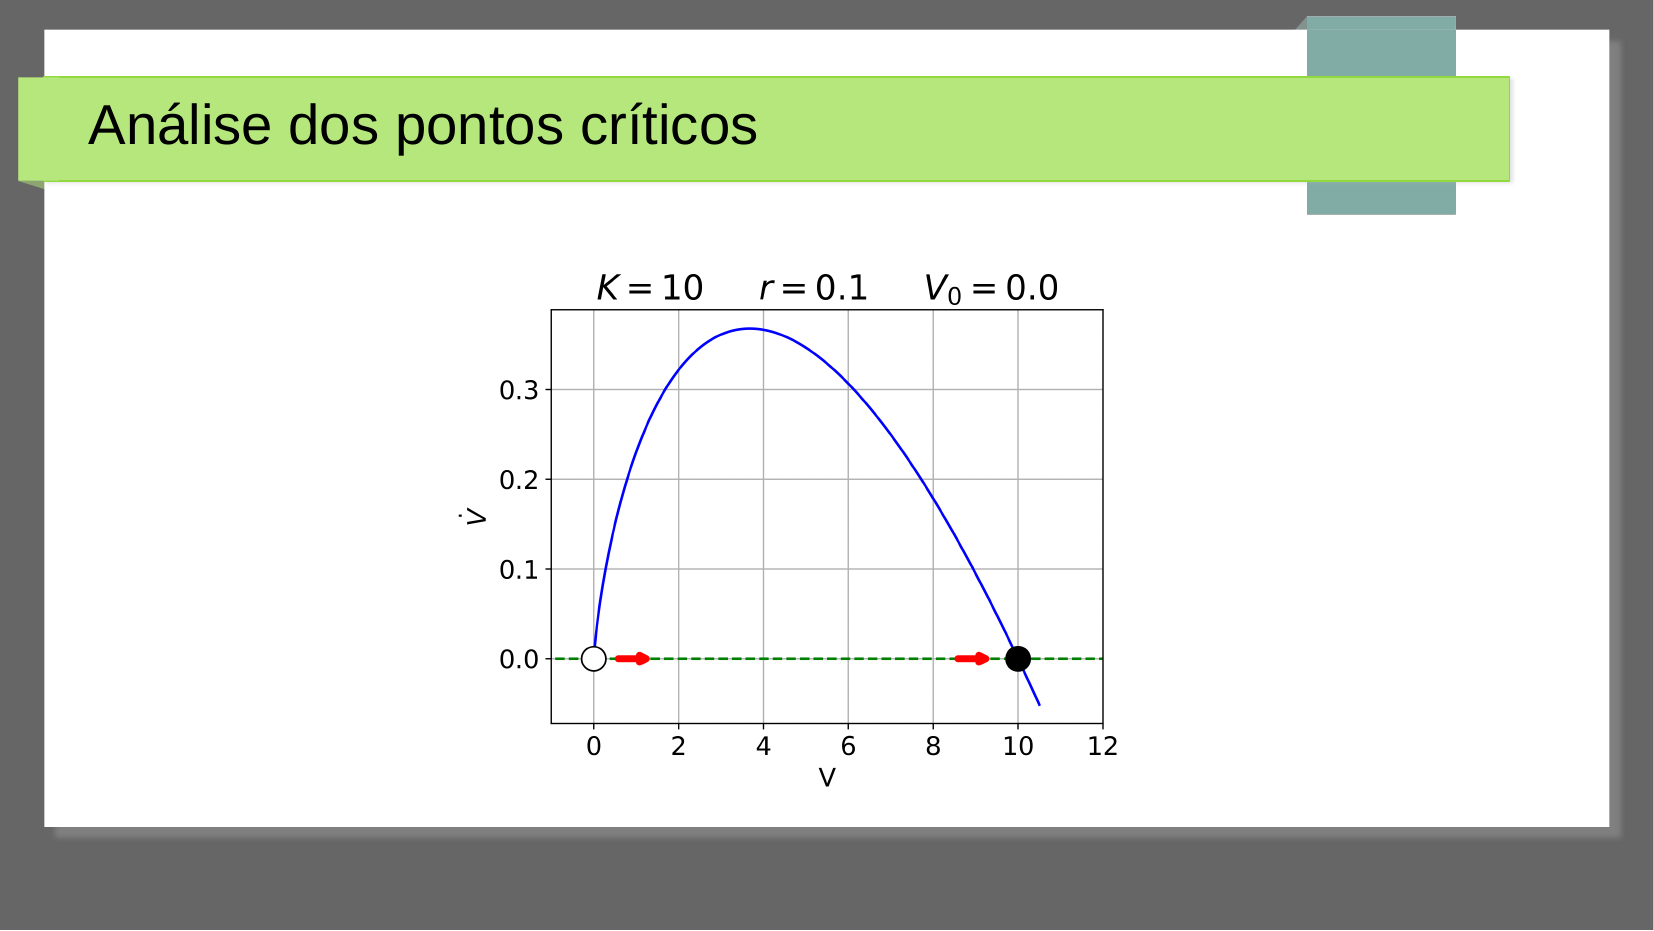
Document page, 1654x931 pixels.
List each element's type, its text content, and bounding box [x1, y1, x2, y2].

title Análise dos pontos críticos [88, 73, 1506, 178]
picture [433, 221, 1221, 813]
